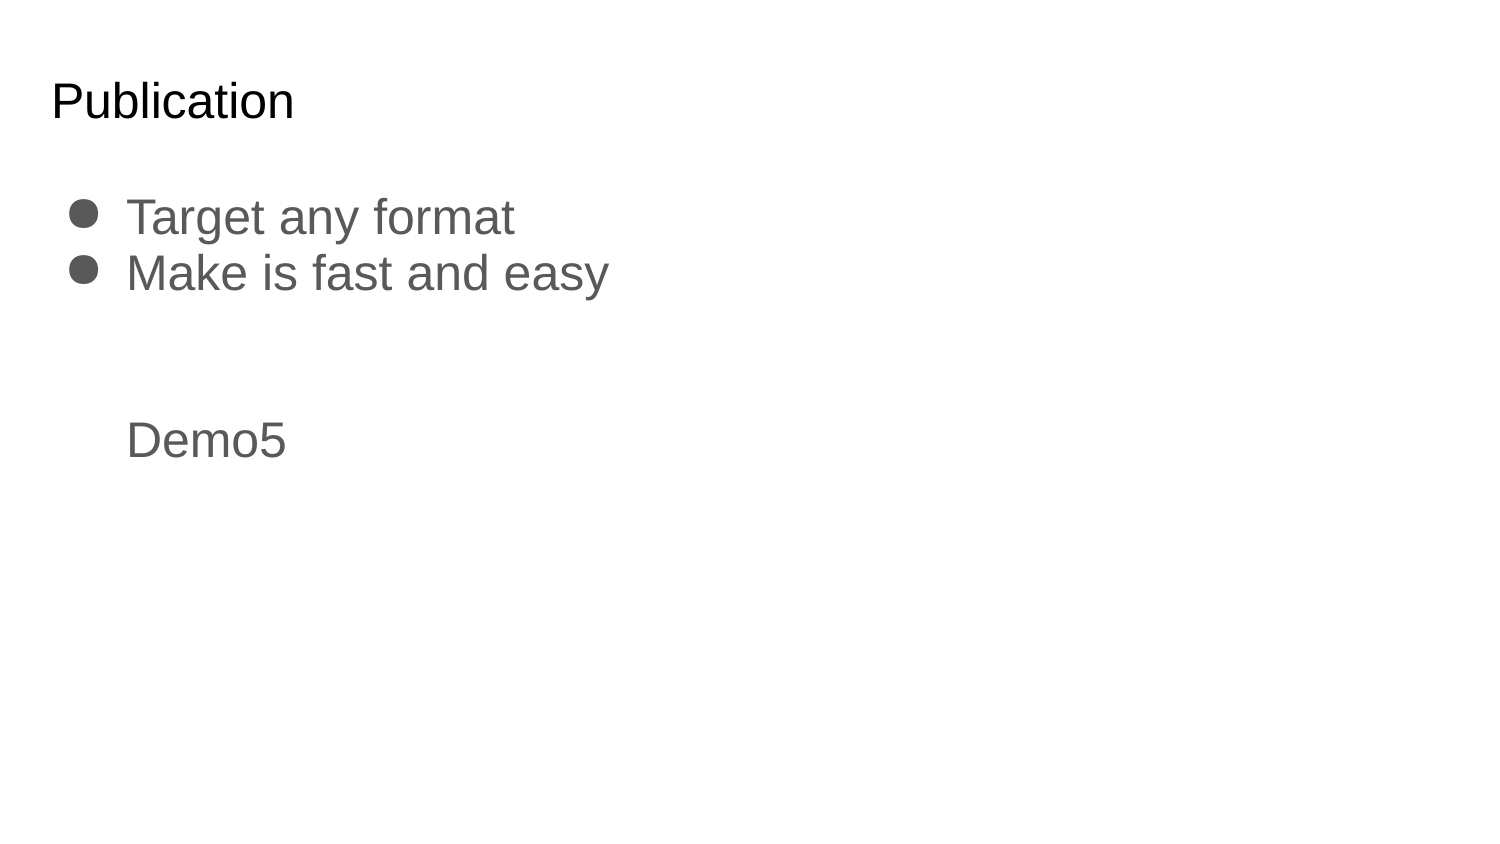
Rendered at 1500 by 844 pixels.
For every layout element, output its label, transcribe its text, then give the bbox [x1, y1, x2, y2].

title Publication [51, 72, 1449, 129]
list Target any format Make is fast and easy Demo5 [51, 189, 1449, 750]
